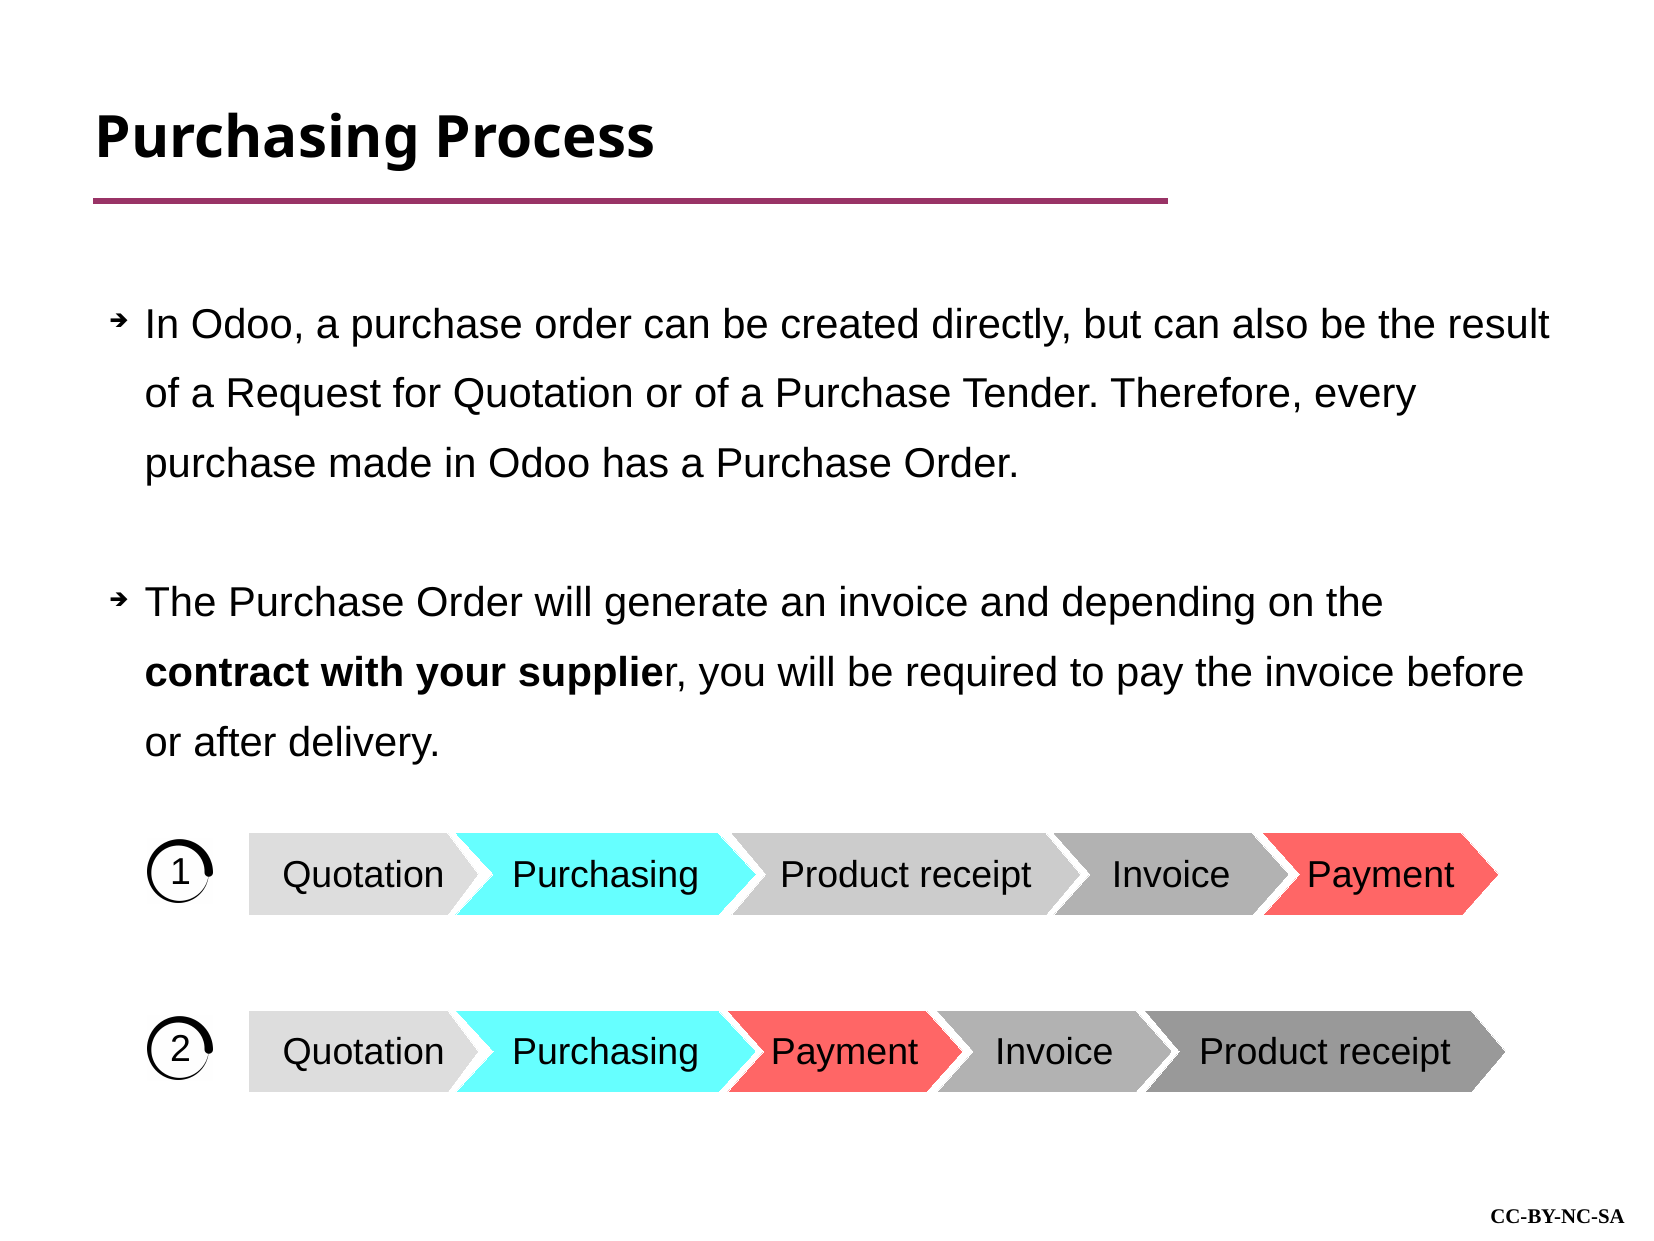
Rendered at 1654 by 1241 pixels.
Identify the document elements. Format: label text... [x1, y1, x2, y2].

text_box Invoice [936, 1010, 1173, 1093]
title Purchasing Process [94, 31, 1571, 239]
text_box Product receipt [730, 832, 1081, 916]
text_box Payment [1262, 832, 1499, 916]
picture [147, 1015, 213, 1081]
text_box Quotation [248, 1010, 479, 1093]
text_box Invoice [1052, 832, 1290, 916]
text_box In Odoo, a purchase order can be created directly, but can also be the result of a Request for Quotation or of a Purchase Tender. Therefore, every purchase made in Odoo has a Purchase Order. The Purchase Order will generate an invoice and depending on the contract with your supplier, you will be required to pay the invoice before or after delivery. [94, 269, 1571, 750]
text_box Purchasing [454, 832, 757, 916]
text_box Product receipt [1144, 1010, 1506, 1093]
text_box Payment [726, 1010, 963, 1093]
picture [147, 838, 213, 904]
text_box Purchasing [455, 1010, 757, 1093]
text_box Quotation [248, 832, 479, 916]
